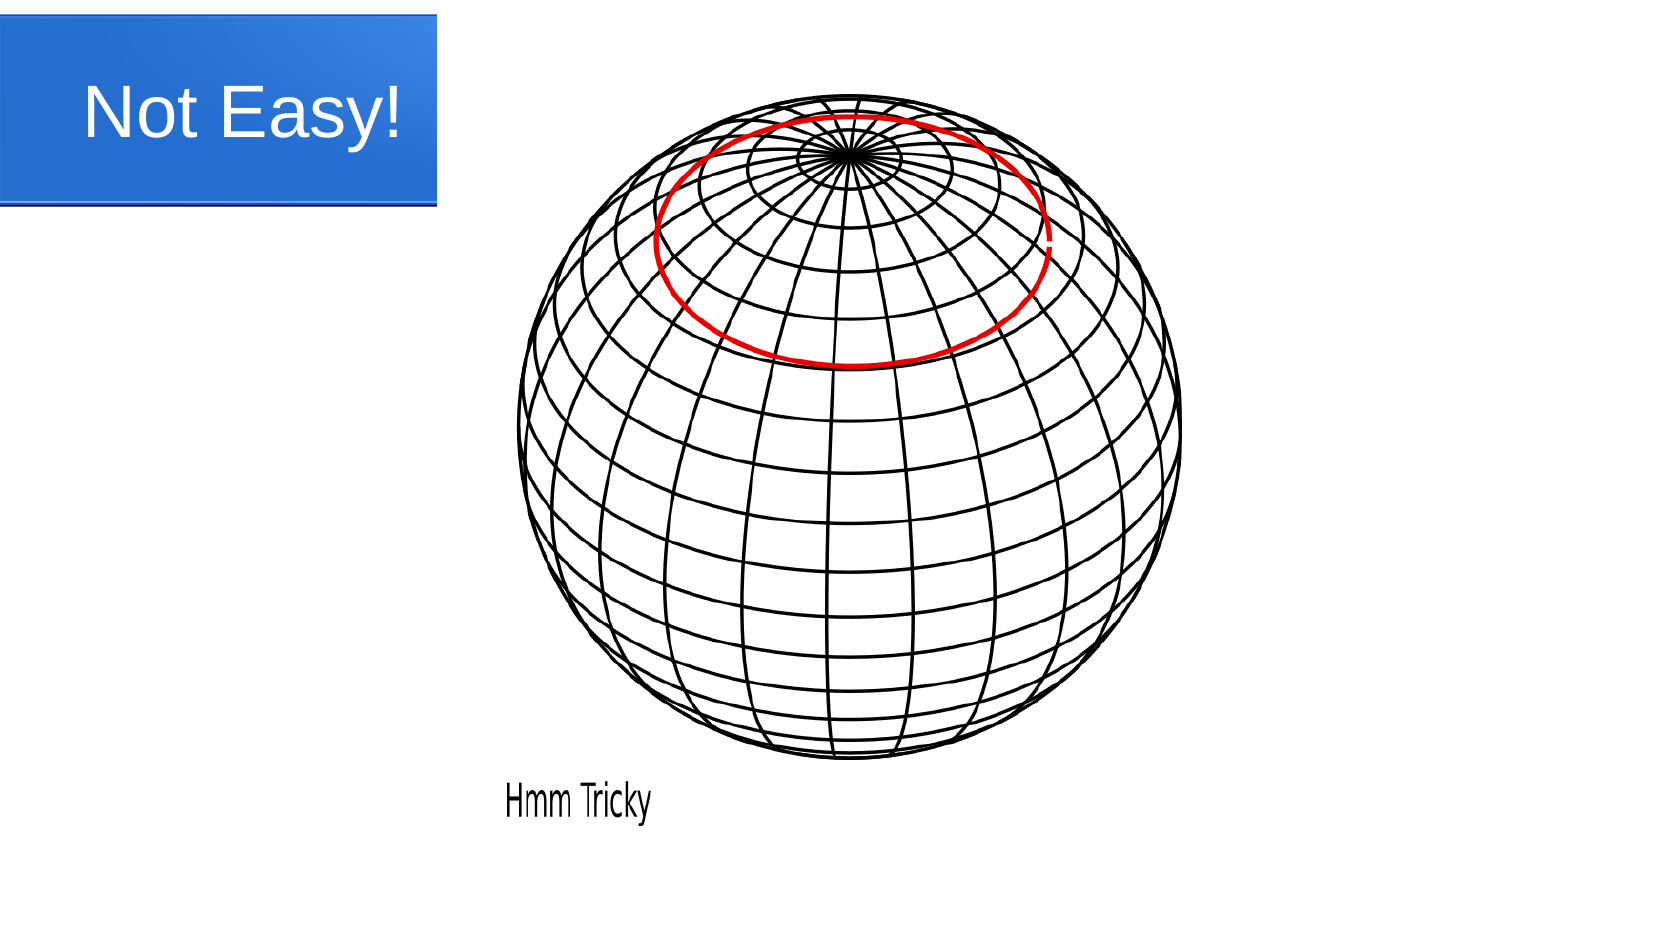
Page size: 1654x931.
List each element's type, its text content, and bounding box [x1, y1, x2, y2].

text_box [437, 11, 1359, 319]
picture [507, 94, 1182, 826]
title Not Easy! [82, 35, 437, 189]
